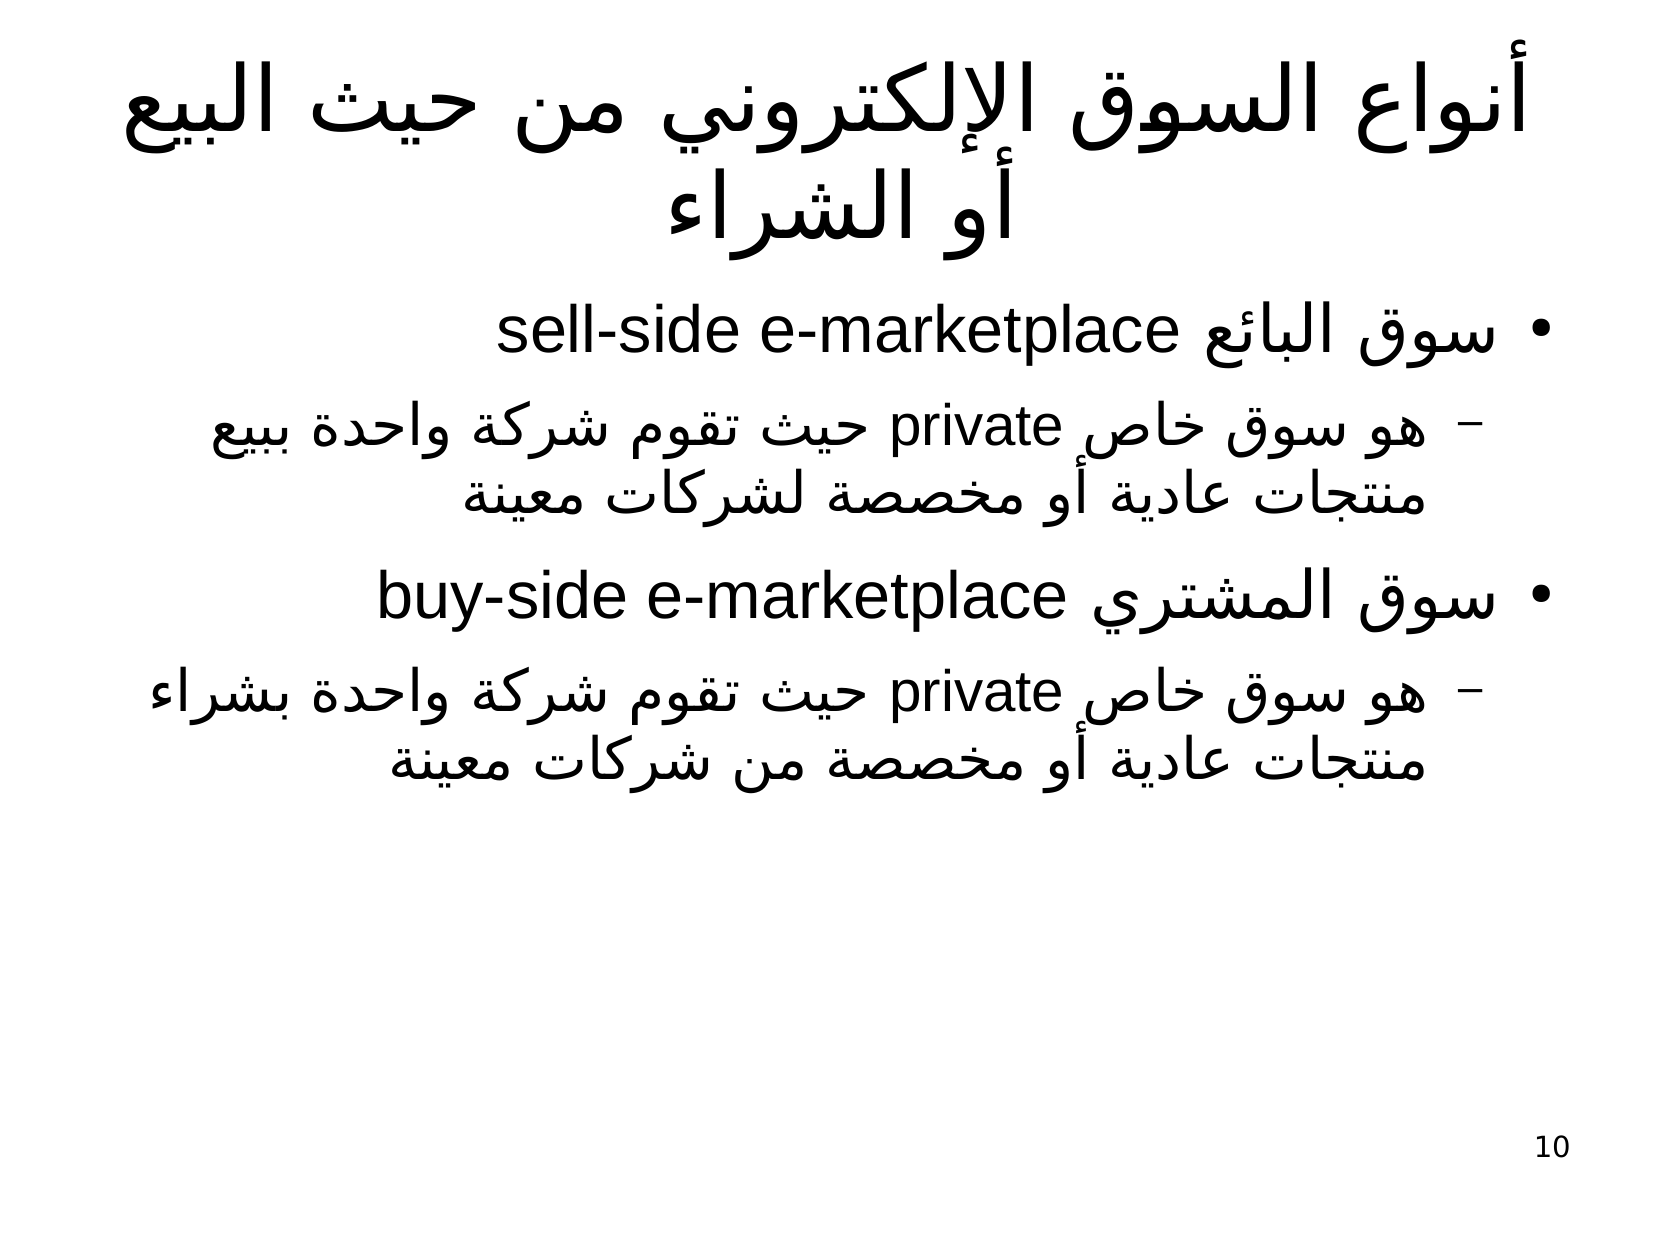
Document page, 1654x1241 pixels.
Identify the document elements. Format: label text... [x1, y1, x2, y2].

title أنواع السوق الإلكتروني من حيث البيع أو الشراء [82, 42, 1571, 264]
list سوق البائع sell-side e-marketplace هو سوق خاص private حيث تقوم شركة واحدة ببيع منتجات عادية أو مخصصة لشركات معينة سوق المشتري buy-side e-marketplace هو سوق خاص private حيث تقوم شركة واحدة بشراء منتجات عادية أو مخصصة من شركات معينة [82, 290, 1571, 1010]
